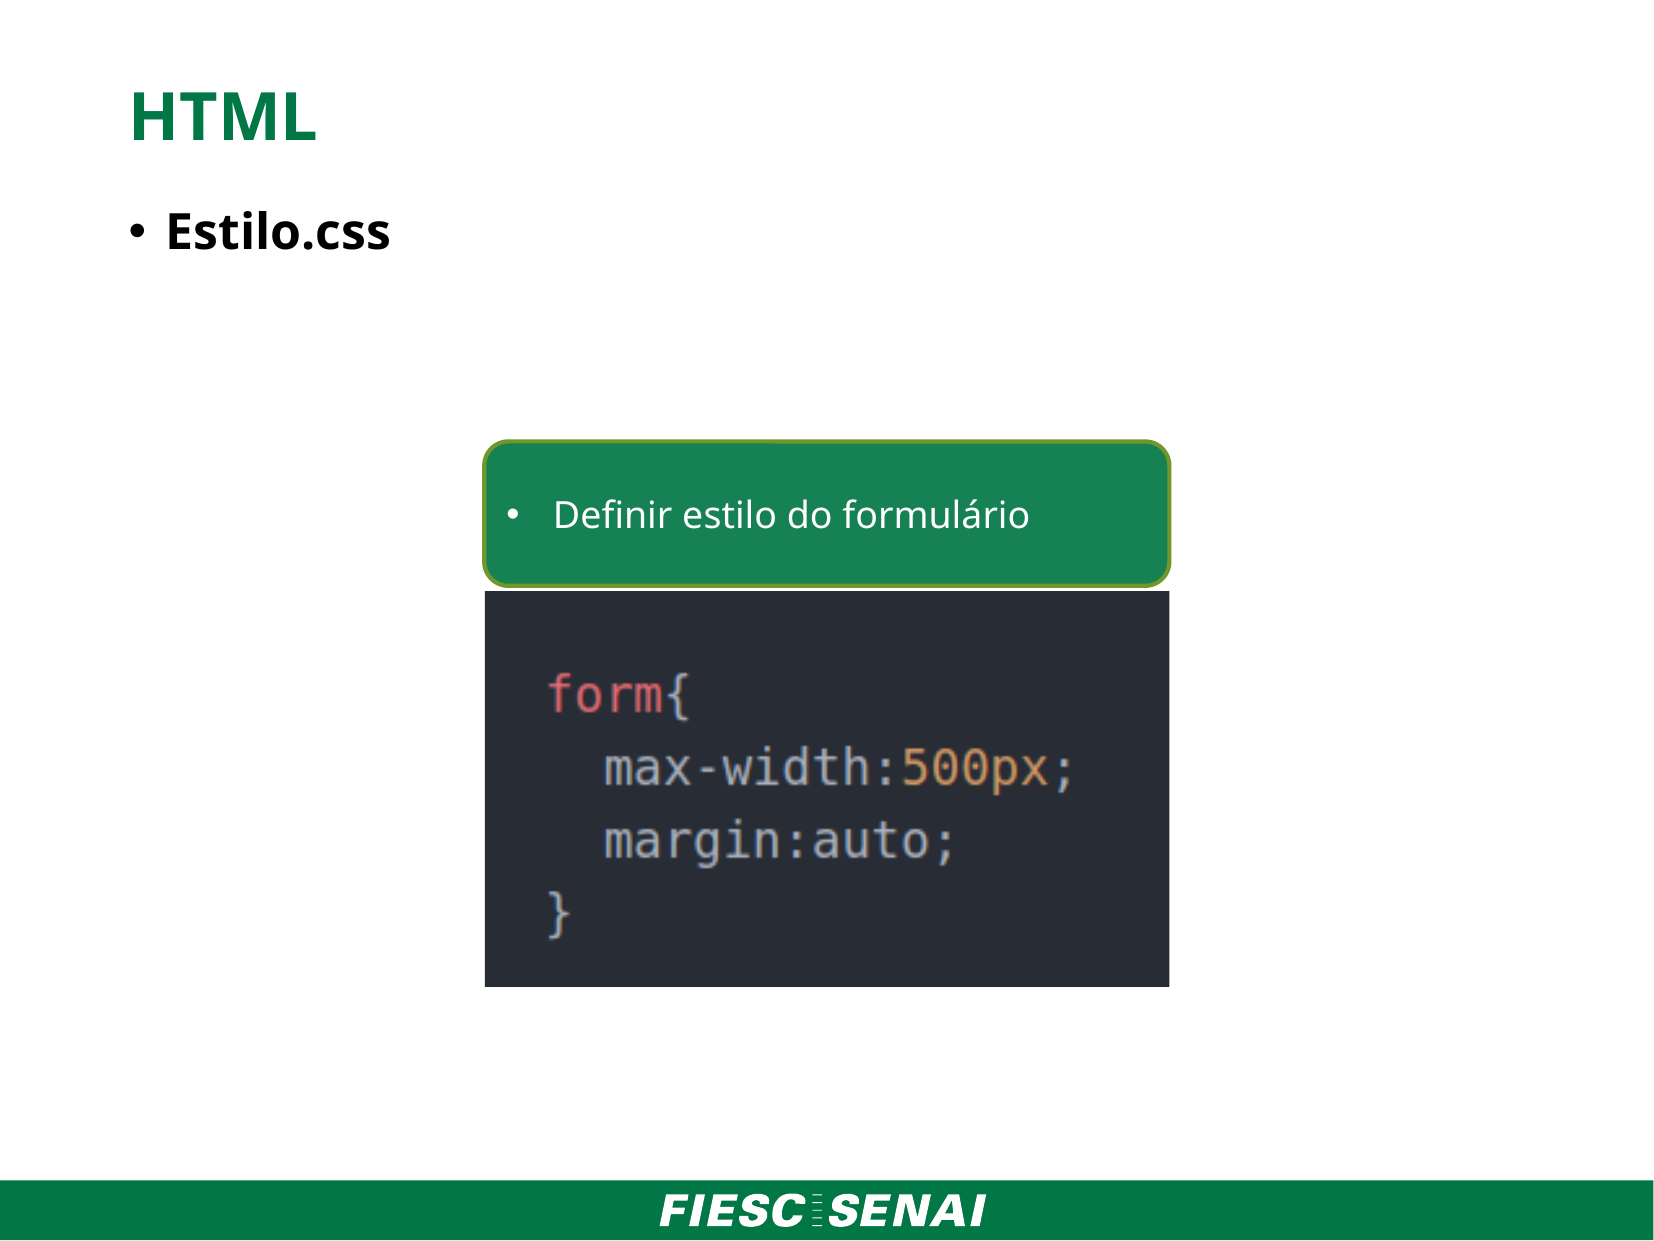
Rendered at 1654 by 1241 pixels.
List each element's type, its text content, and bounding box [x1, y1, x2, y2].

text_box HTML [113, 39, 1540, 200]
text_box Definir estilo do formulário [484, 441, 1170, 586]
picture [484, 591, 1170, 987]
text_box Estilo.css [113, 200, 1540, 1117]
